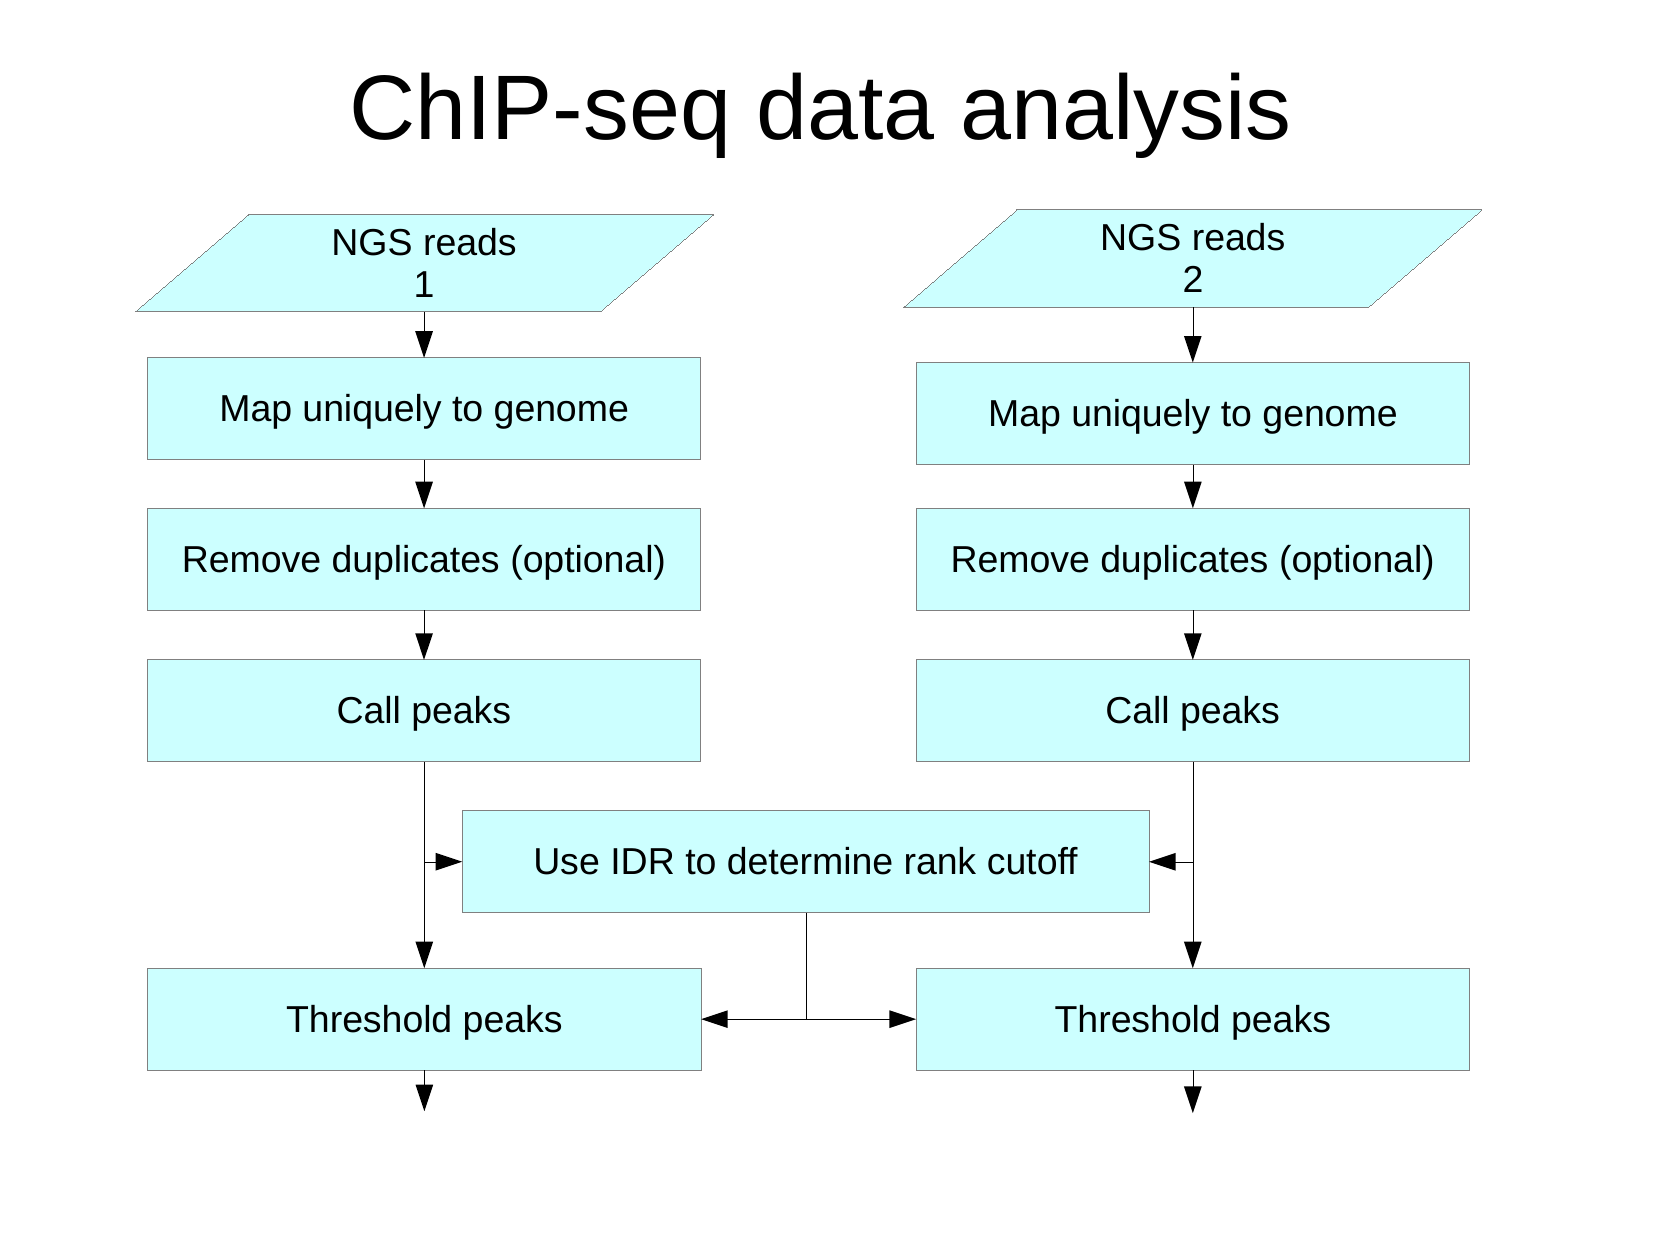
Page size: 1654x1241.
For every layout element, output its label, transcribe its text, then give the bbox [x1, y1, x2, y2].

text_box Use IDR to determine rank cutoff [462, 810, 1150, 913]
text_box Remove duplicates (optional) [916, 508, 1470, 611]
text_box Call peaks [147, 659, 701, 762]
text_box Map uniquely to genome [916, 362, 1470, 465]
text_box Threshold peaks [147, 968, 702, 1071]
text_box Remove duplicates (optional) [147, 508, 701, 611]
title ChIP-seq data analysis [0, 5, 1643, 211]
text_box NGS reads 2 [903, 209, 1482, 308]
text_box NGS reads 1 [135, 214, 714, 312]
text_box Threshold peaks [916, 968, 1470, 1071]
text_box Map uniquely to genome [147, 357, 701, 460]
text_box Call peaks [916, 659, 1470, 762]
